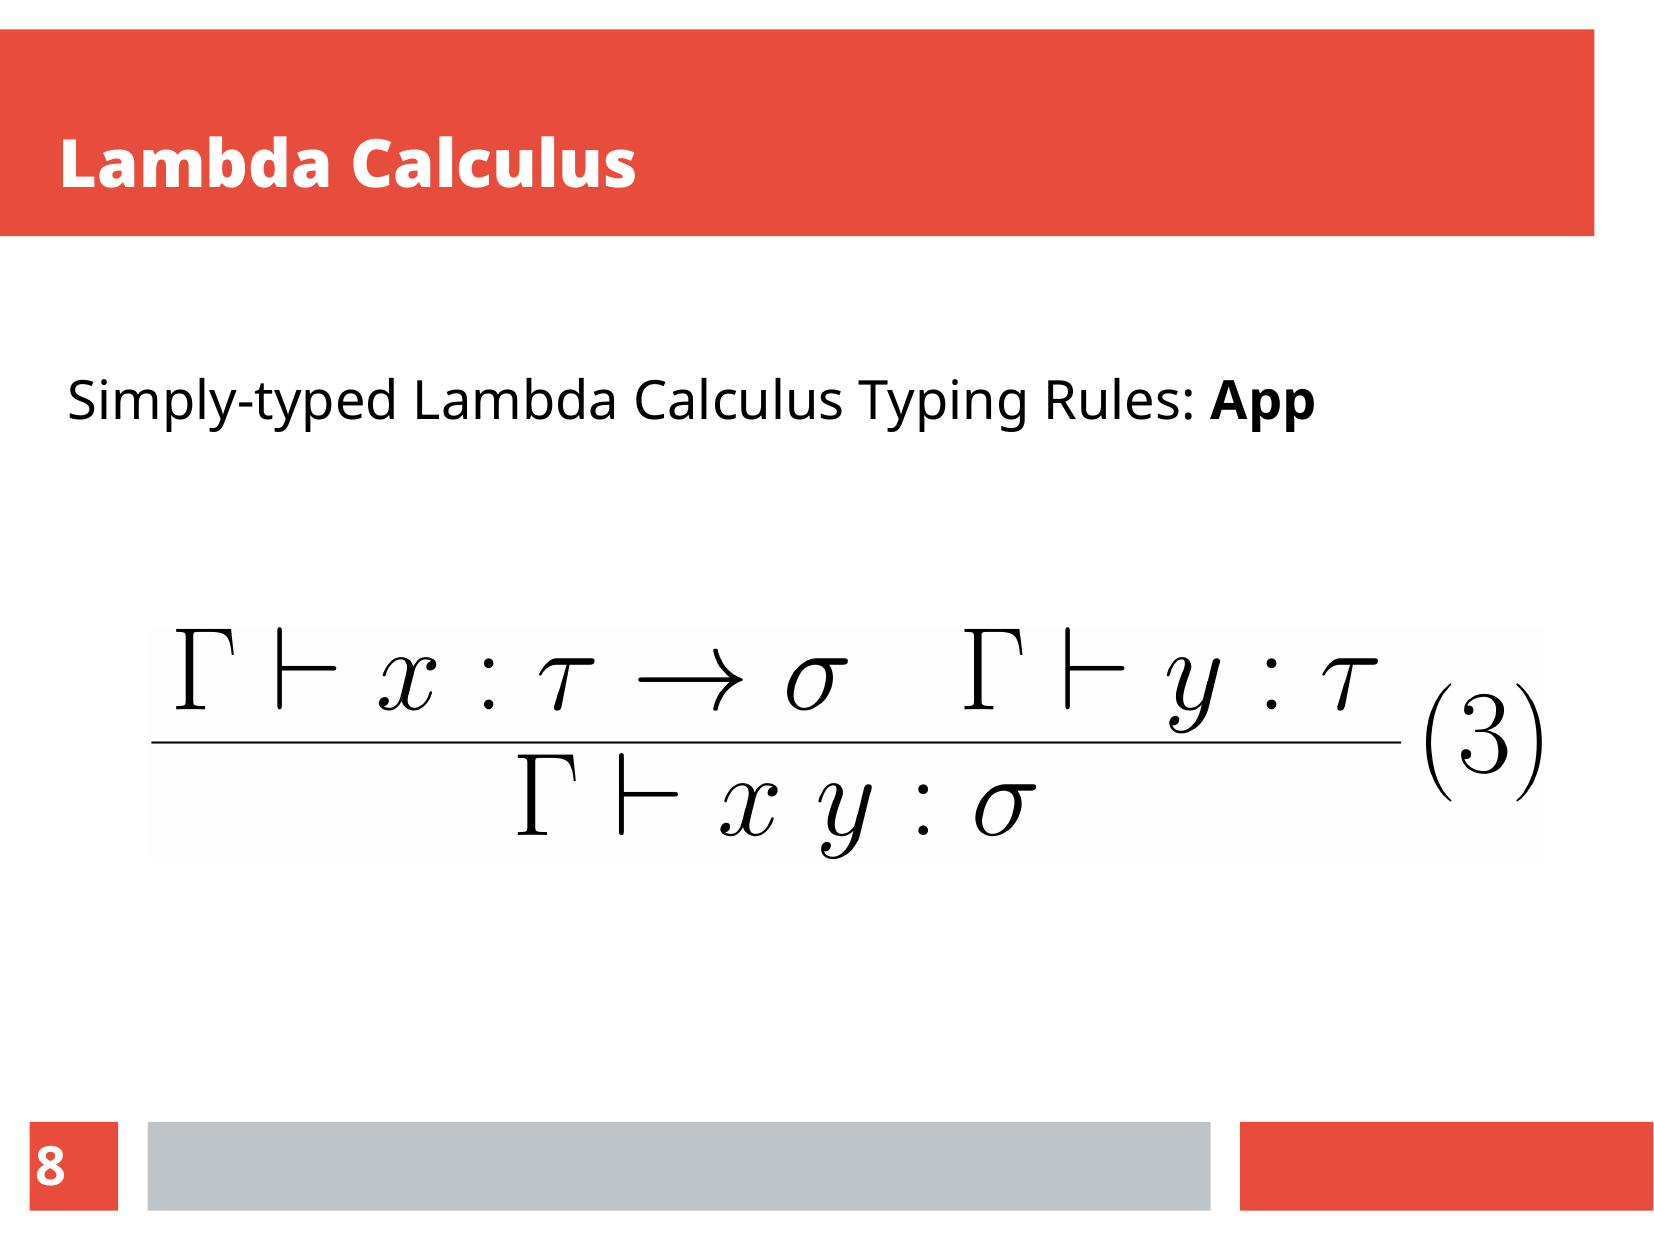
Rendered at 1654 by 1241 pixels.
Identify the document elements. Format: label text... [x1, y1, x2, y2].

title Lambda Calculus [59, 58, 1595, 207]
text_box Simply-typed Lambda Calculus Typing Rules: App [53, 354, 1588, 433]
picture [147, 627, 1544, 860]
text_box 8 [20, 1119, 254, 1210]
